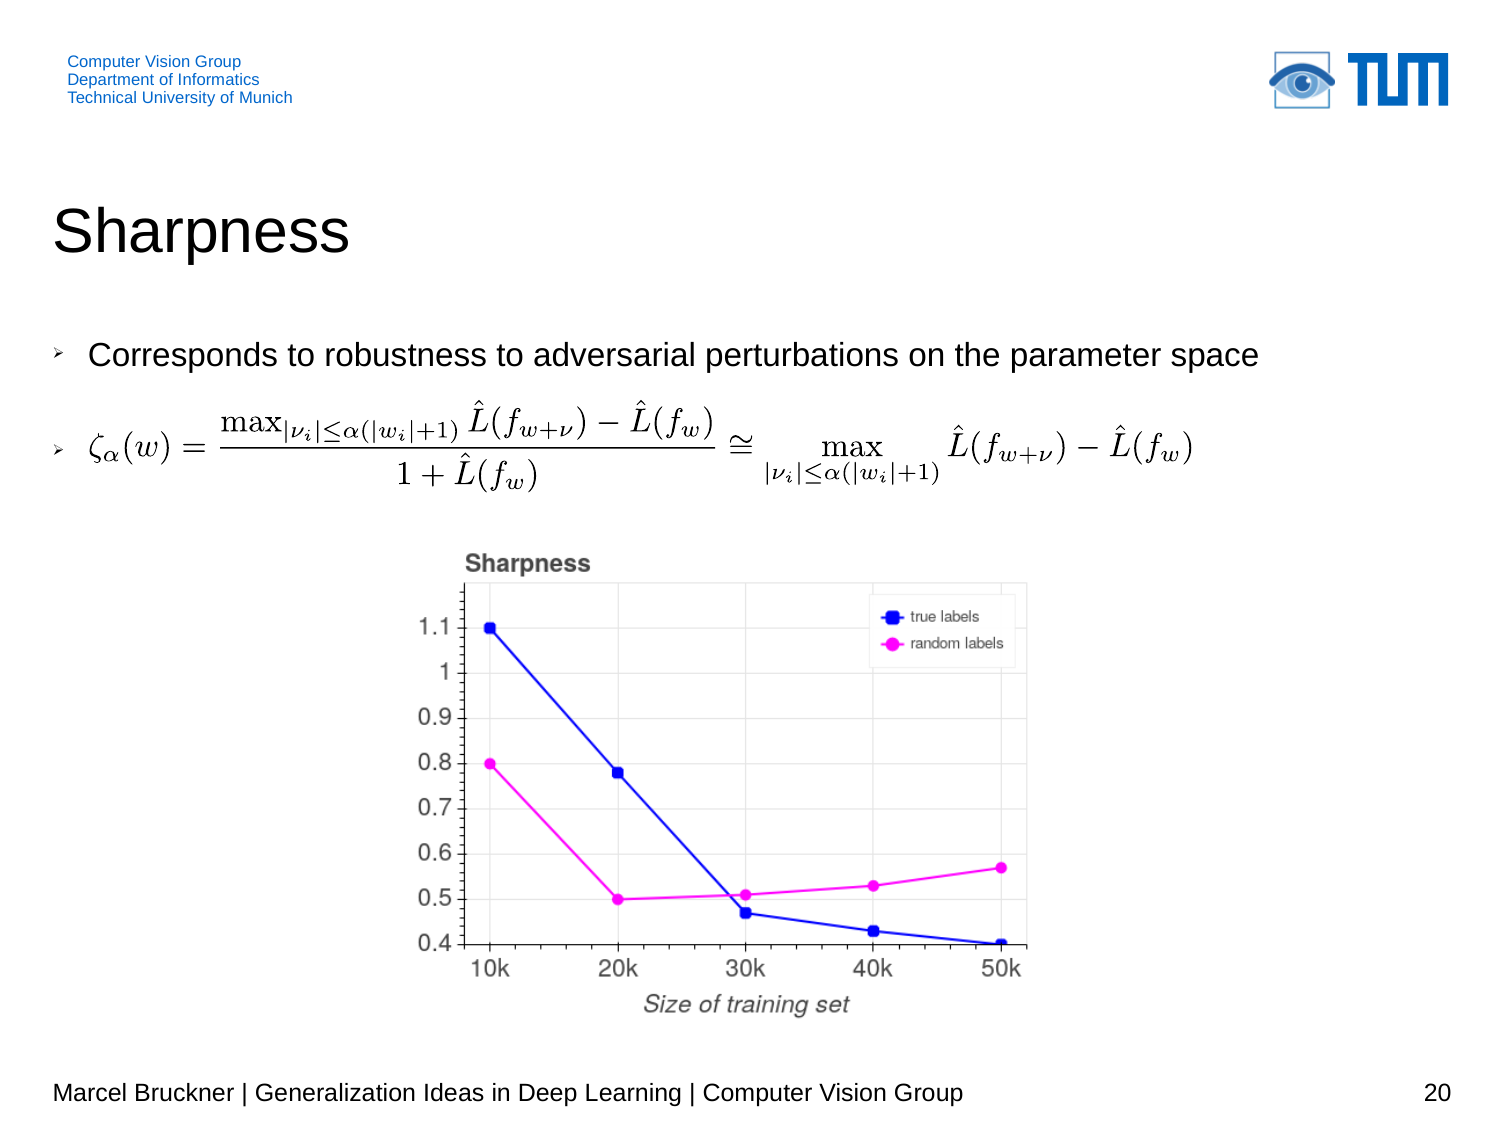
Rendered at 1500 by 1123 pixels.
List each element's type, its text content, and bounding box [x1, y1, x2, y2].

text_box [89, 399, 1192, 493]
list Corresponds to robustness to adversarial perturbations on the parameter space [52, 330, 1453, 508]
title Sharpness [52, 195, 1453, 266]
picture [413, 536, 1061, 1023]
picture [1269, 47, 1335, 113]
